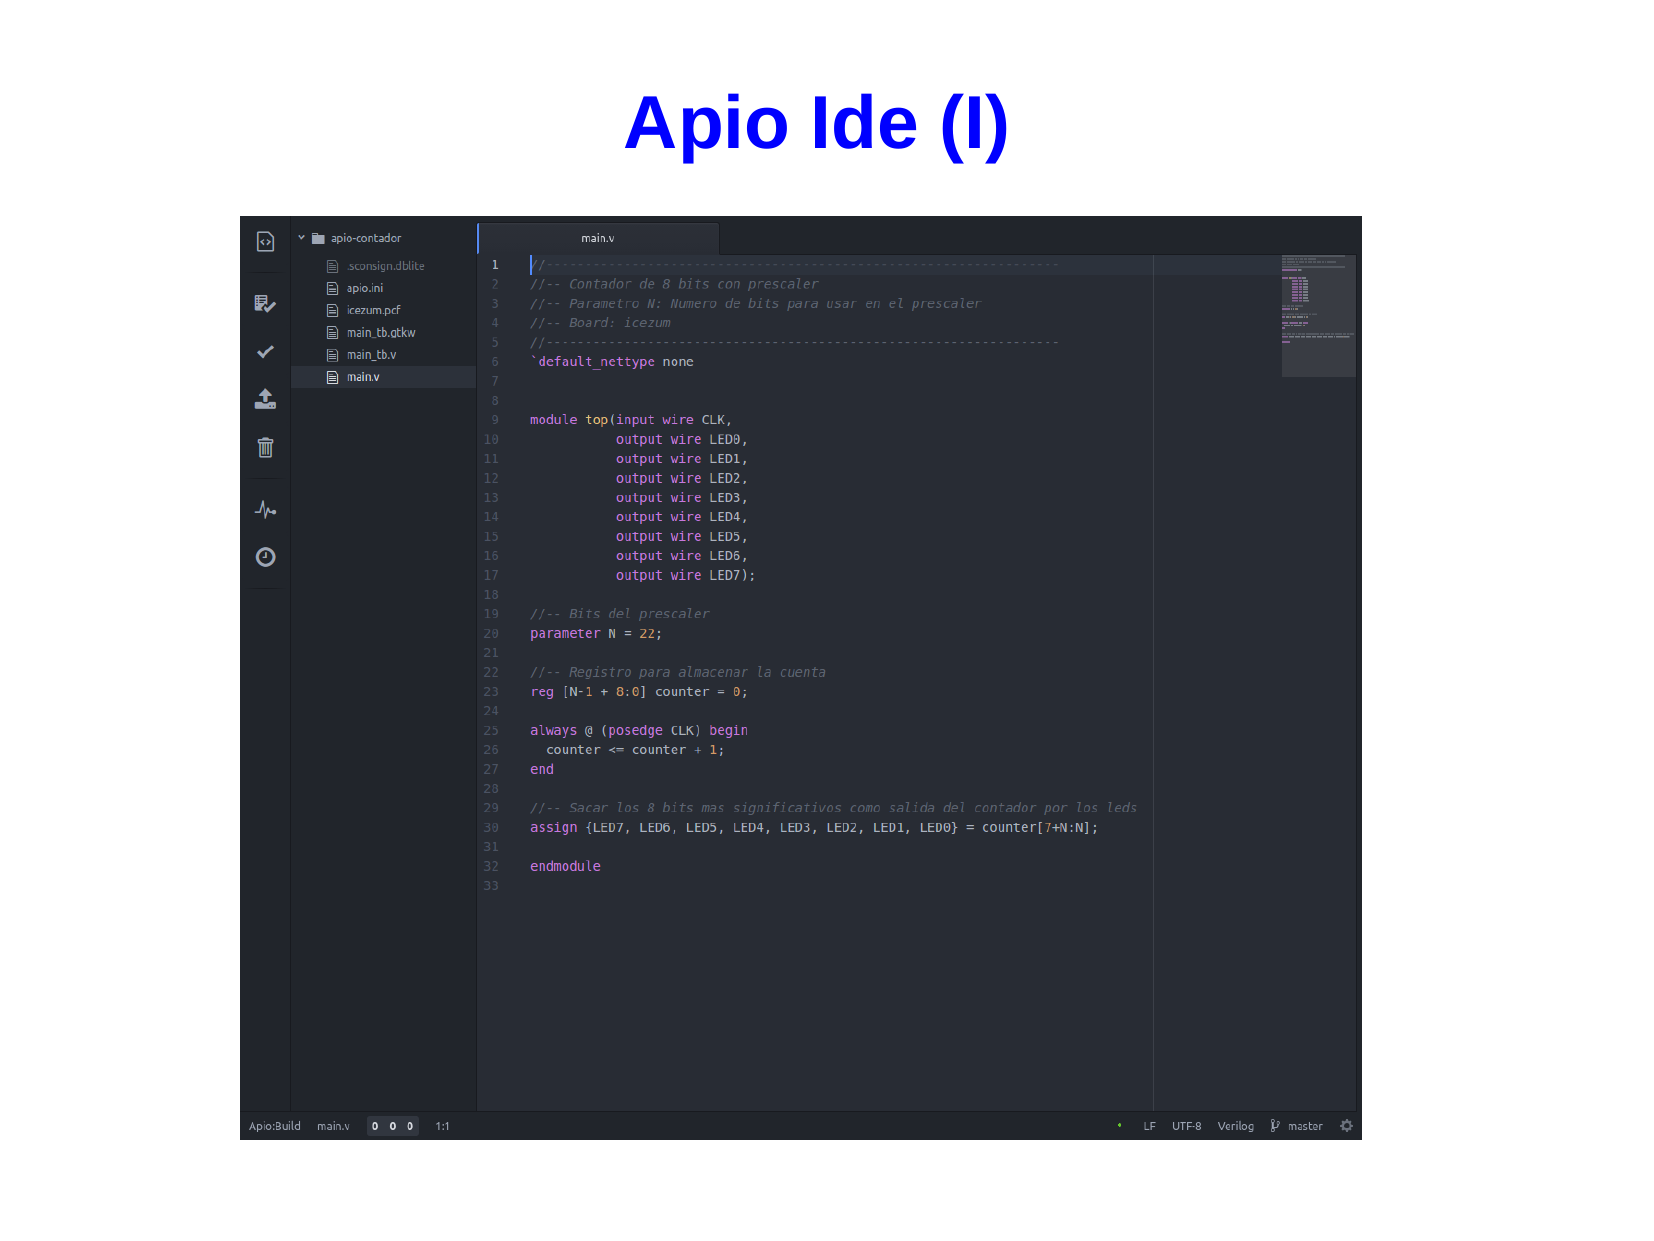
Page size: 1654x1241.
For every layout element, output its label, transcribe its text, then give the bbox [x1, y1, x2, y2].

picture [240, 216, 1362, 1141]
text_box Apio Ide (I) [90, 73, 1546, 211]
